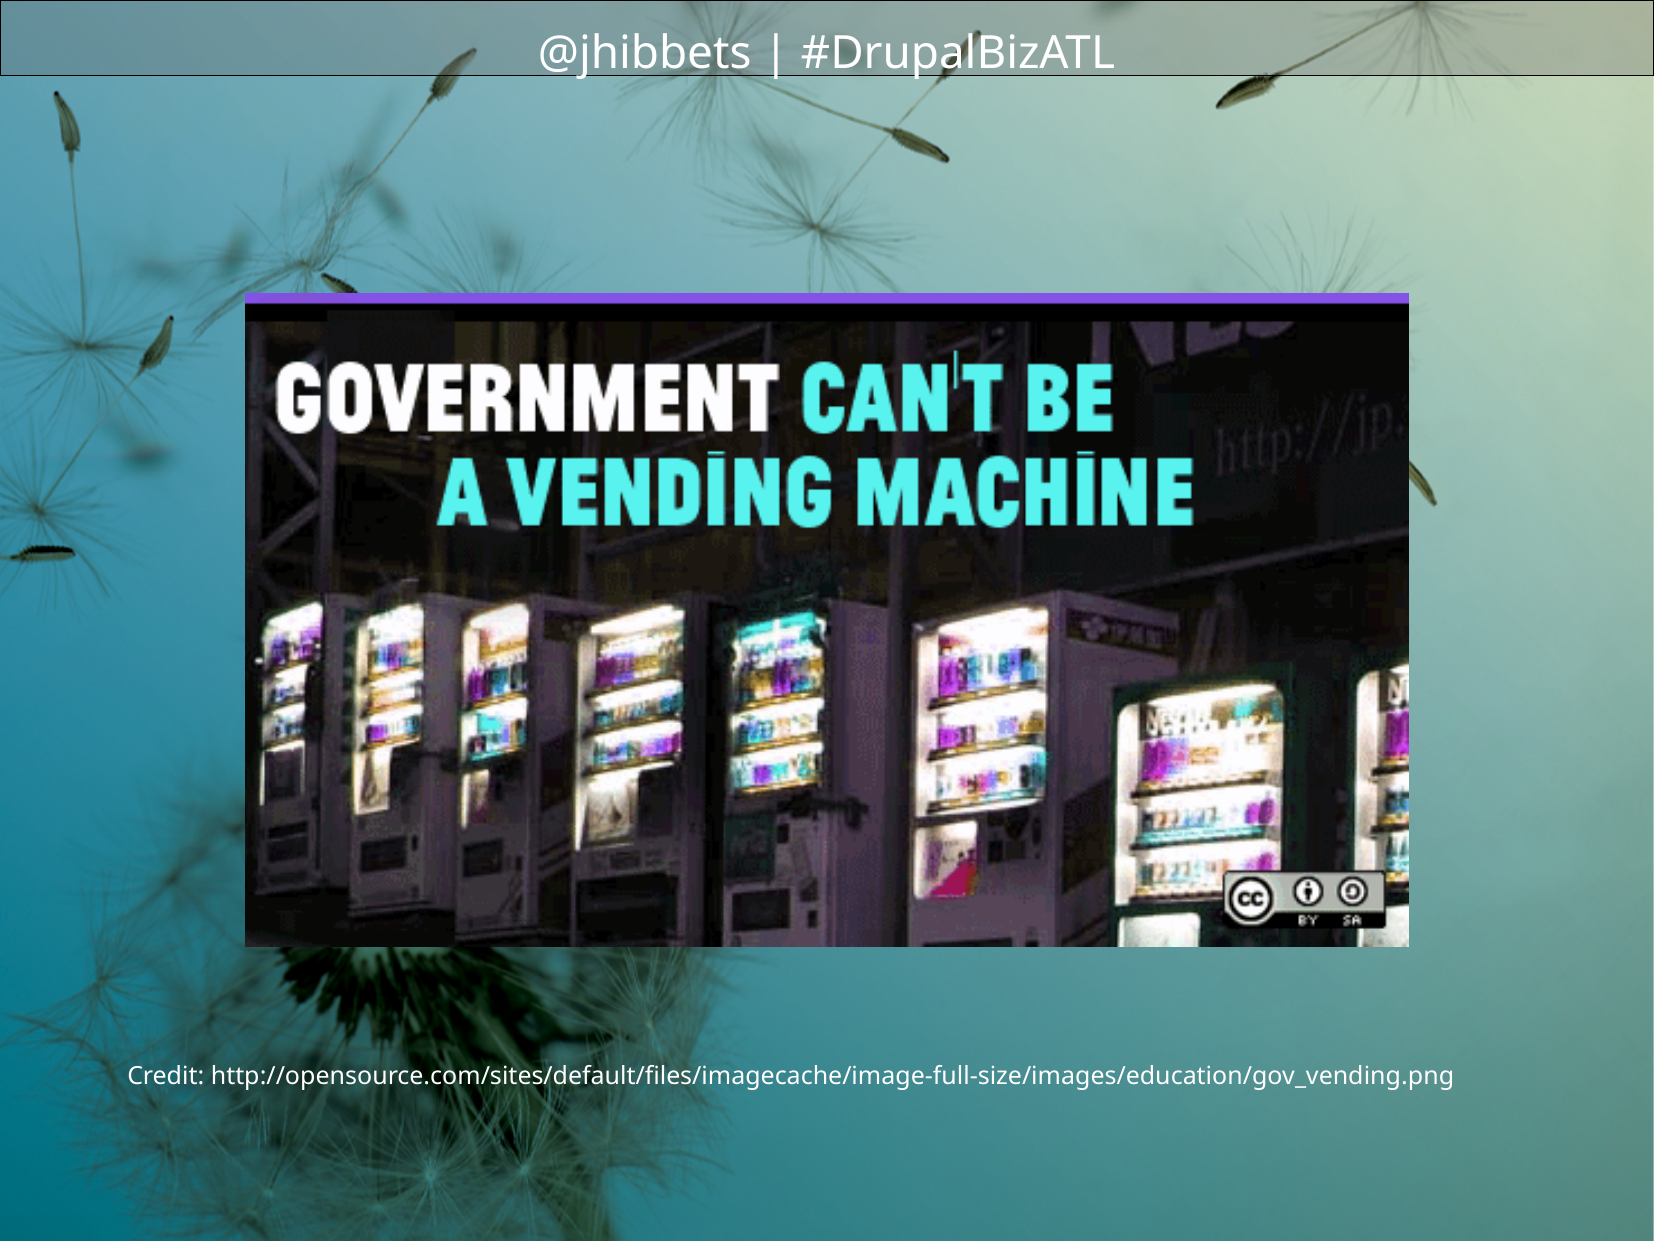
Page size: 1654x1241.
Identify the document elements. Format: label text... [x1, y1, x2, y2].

picture [0, 76, 1654, 1241]
text_box Credit: http://opensource.com/sites/default/files/imagecache/image-full-size/images/education/gov_vending.png [112, 1050, 1492, 1093]
